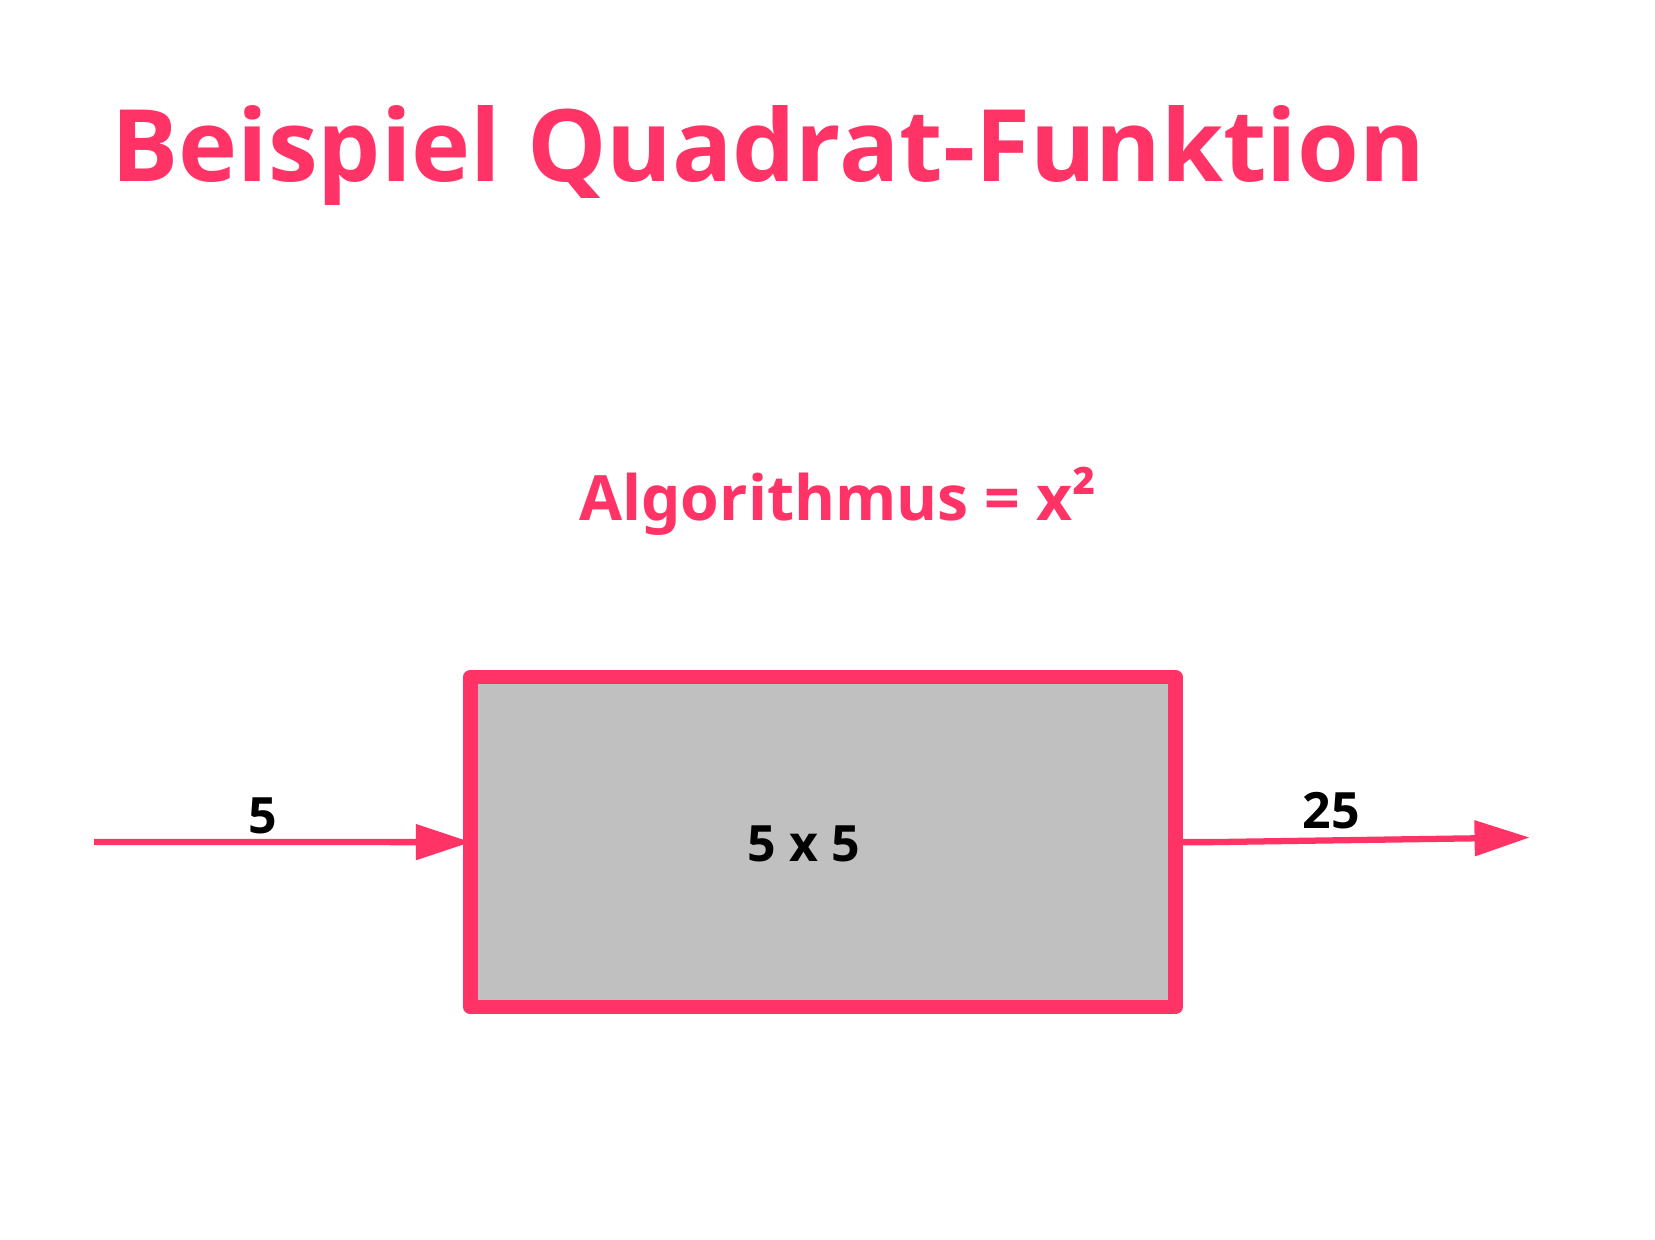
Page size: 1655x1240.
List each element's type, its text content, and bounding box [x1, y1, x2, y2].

title Algorithmus = x² [123, 335, 1519, 616]
text_box 5 x 5 [470, 677, 1176, 1008]
text_box 5 [75, 773, 451, 852]
text_box Beispiel Quadrat-Funktion [96, 67, 1447, 195]
text_box 25 [1173, 767, 1489, 839]
